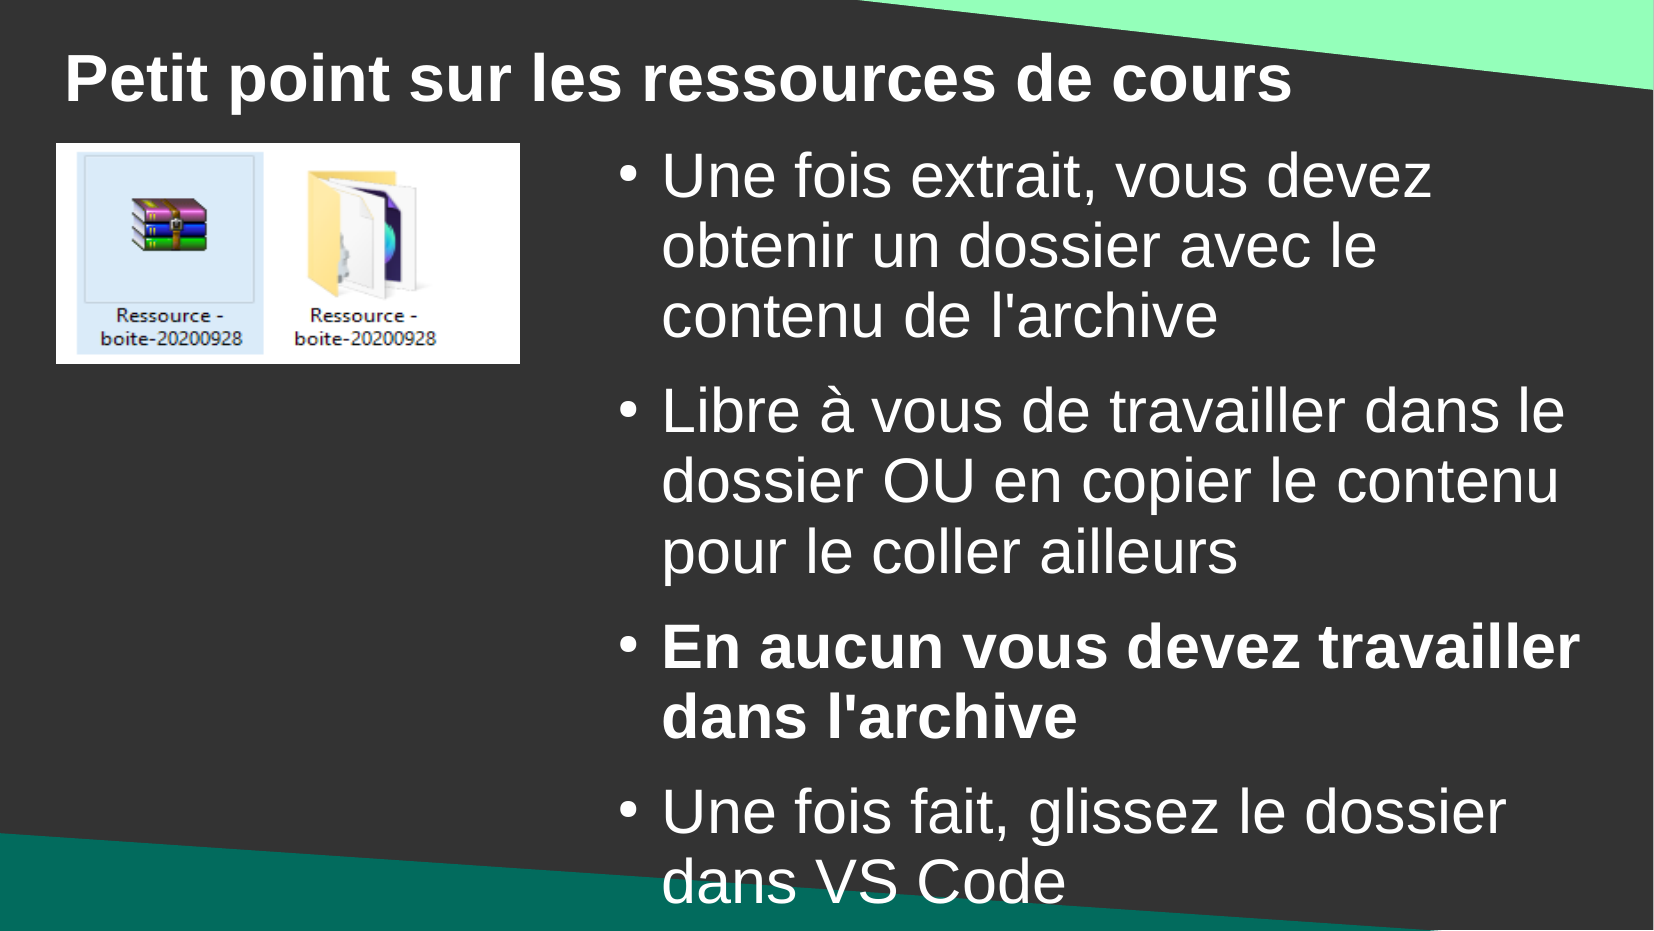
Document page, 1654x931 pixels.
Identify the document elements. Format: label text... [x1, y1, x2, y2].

title Petit point sur les ressources de cours [64, 40, 1553, 118]
text_box [857, 0, 1654, 90]
list Une fois extrait, vous devez obtenir un dossier avec le contenu de l'archive Libre à vous de travailler dans le dossier OU en copier le contenu pour le coller ailleurs En aucun vous devez travailler dans l'archive Une fois fait, glissez le dossier dans VS Code [602, 140, 1620, 922]
picture [56, 143, 520, 364]
